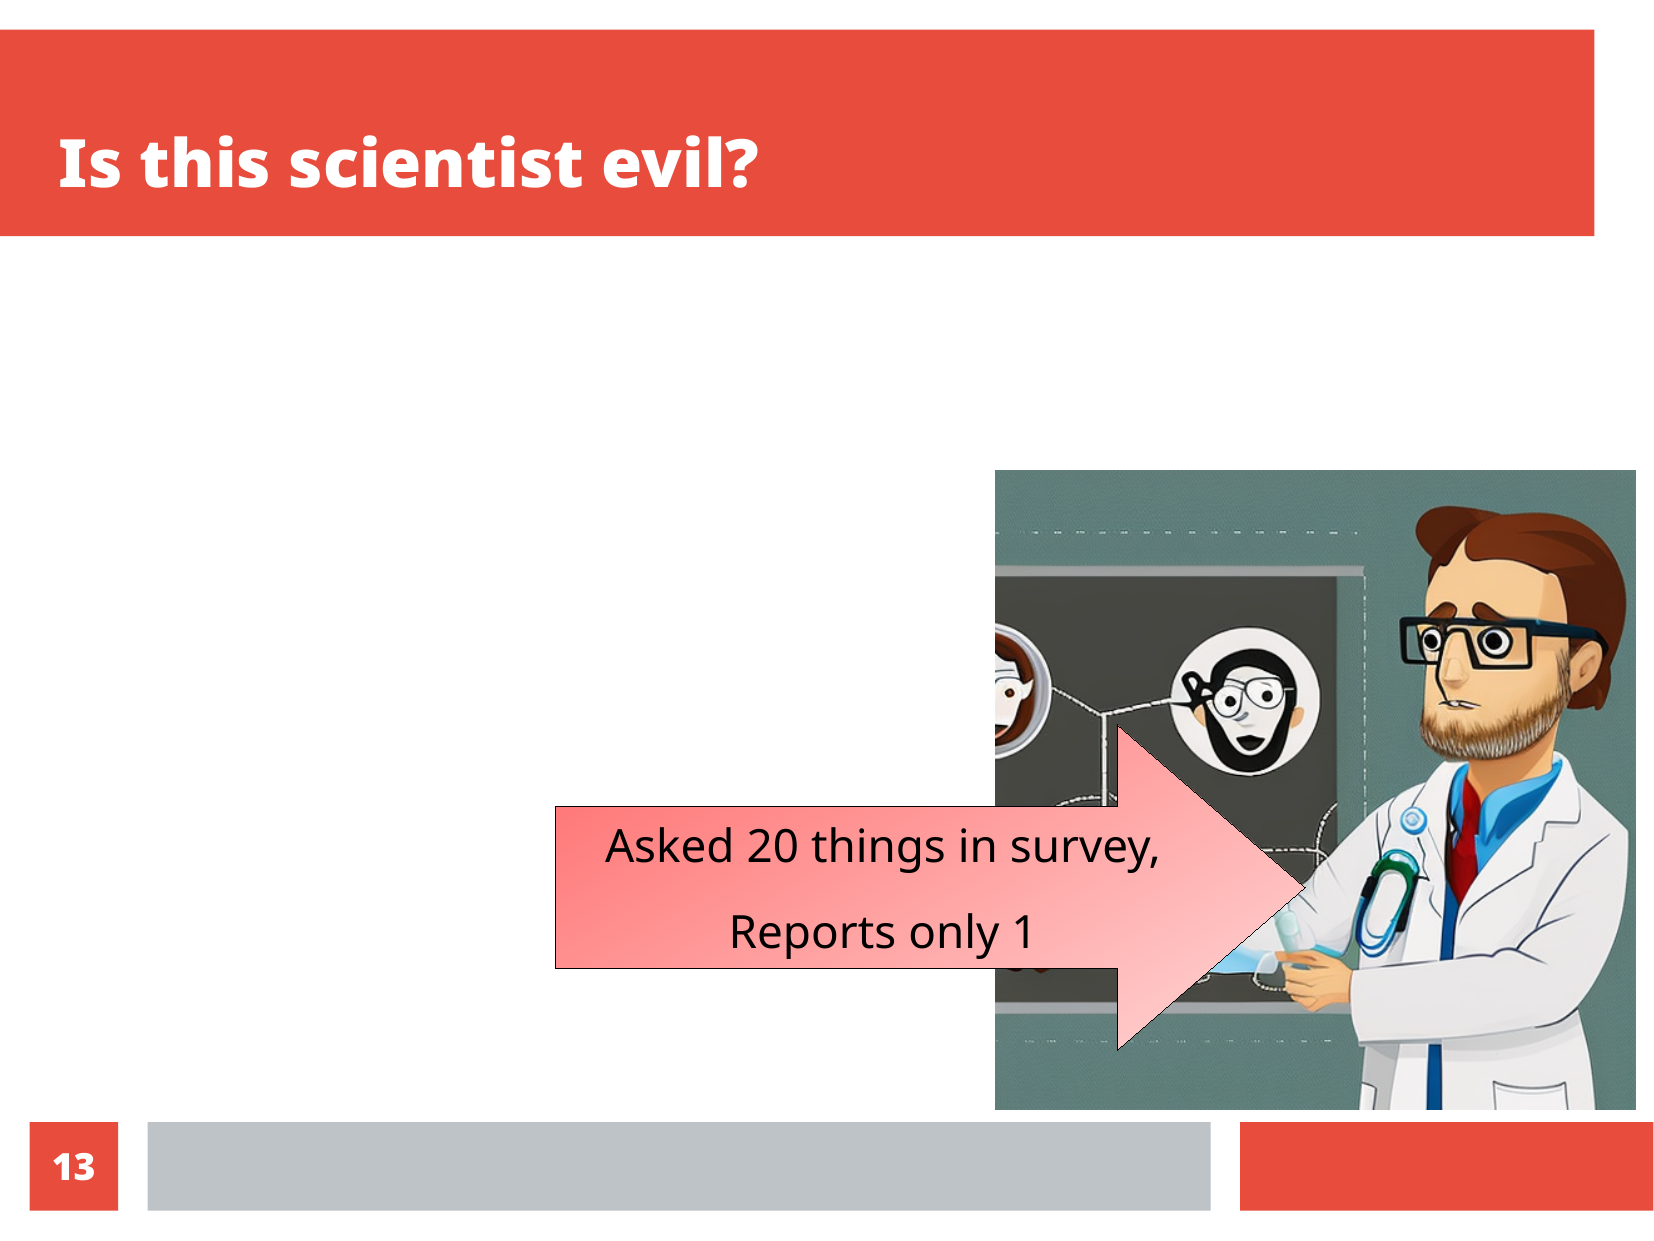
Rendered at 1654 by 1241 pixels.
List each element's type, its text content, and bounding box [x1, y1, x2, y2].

title Is this scientist evil? [59, 59, 1595, 207]
text_box Asked 20 things in survey, Reports only 1 [555, 724, 1306, 1051]
picture [995, 470, 1636, 1111]
